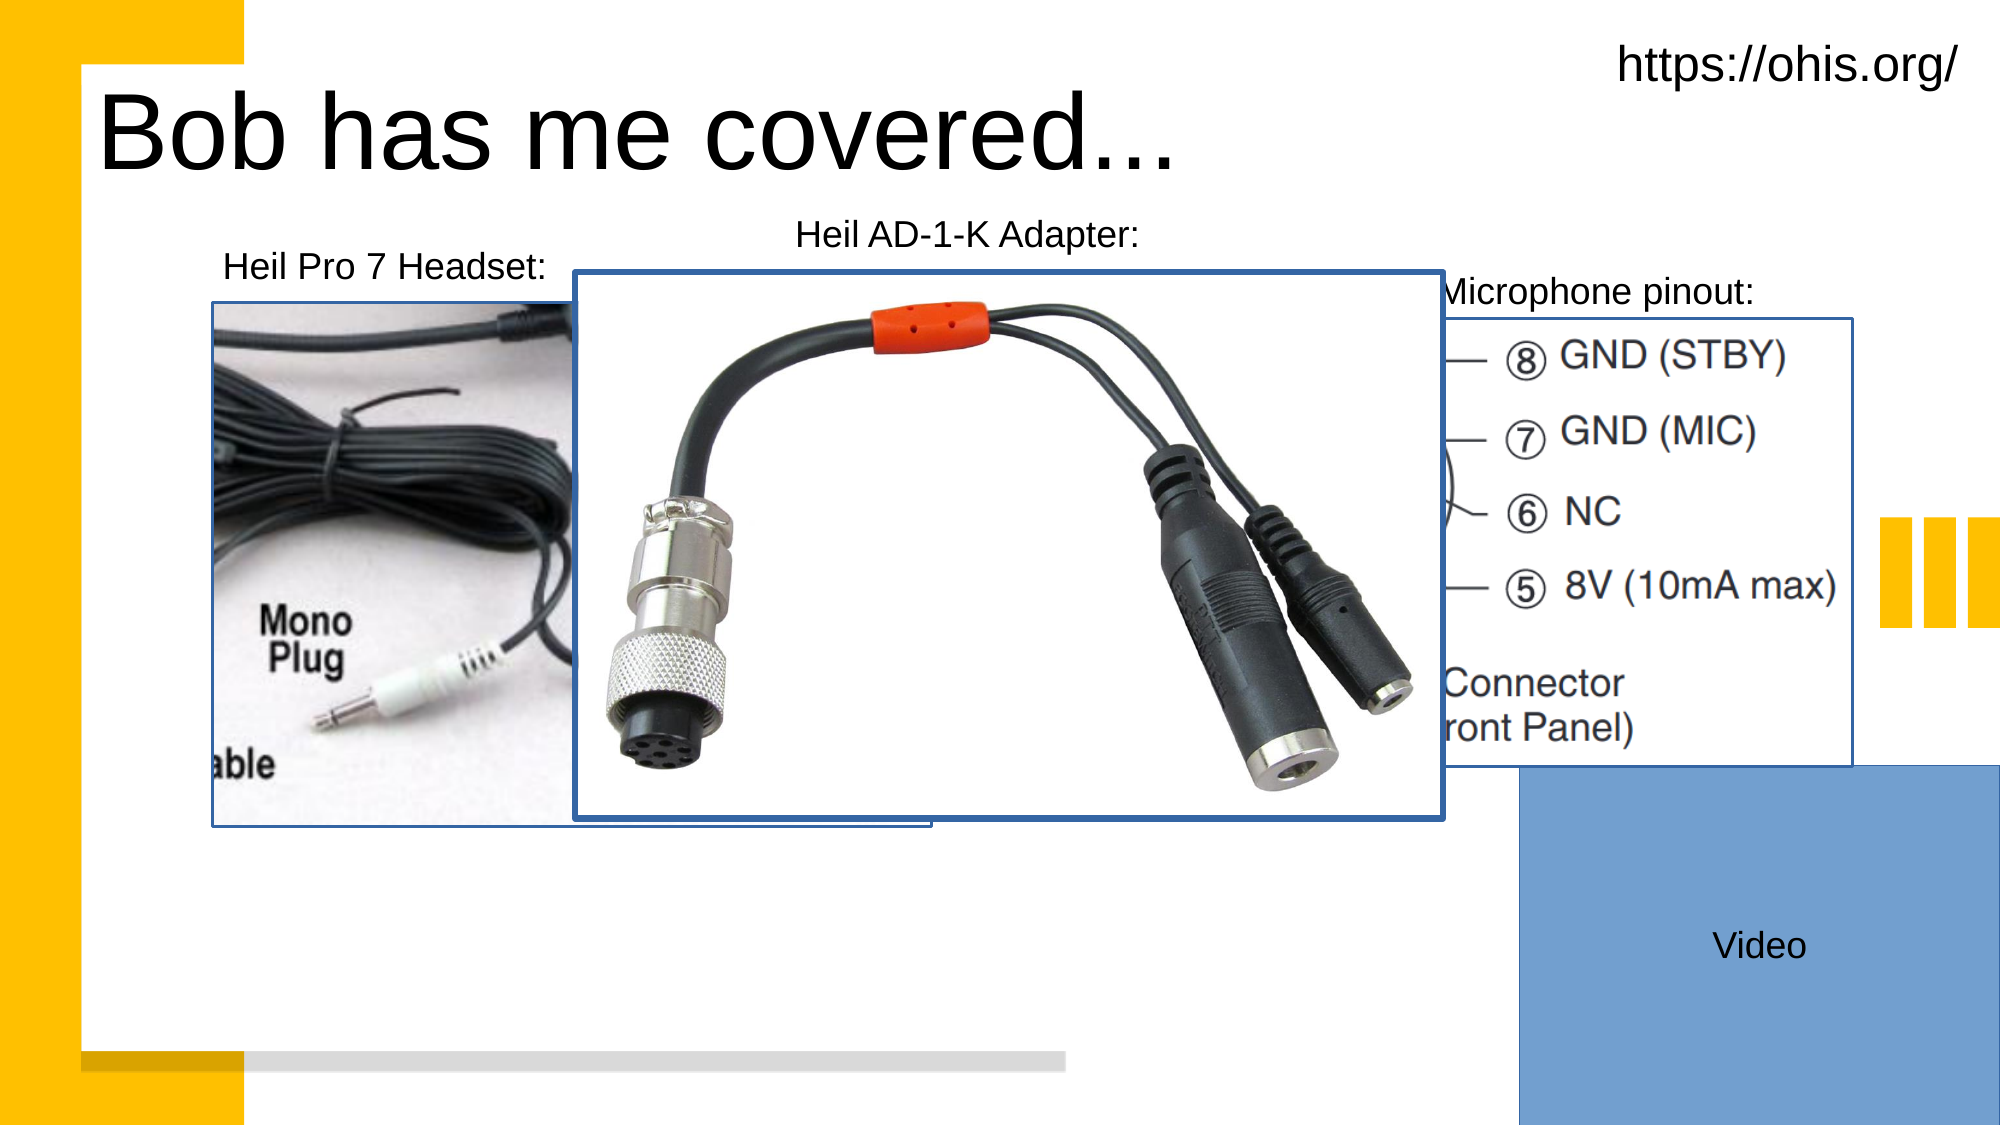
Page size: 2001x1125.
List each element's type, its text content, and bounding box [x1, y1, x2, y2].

text_box [0, 0, 2000, 1125]
picture [578, 275, 1441, 816]
text_box Kenwood TS-890S Microphone pinout: [1098, 262, 1771, 317]
picture [1446, 319, 1851, 766]
text_box Heil AD-1-K Adapter: [780, 206, 1156, 263]
text_box Bob has me covered... [81, 64, 1921, 201]
text_box Video [1519, 765, 2000, 1125]
picture [214, 303, 931, 826]
text_box Heil Pro 7 Headset: [207, 238, 563, 296]
text_box https://ohis.org/ [1590, 29, 1974, 105]
